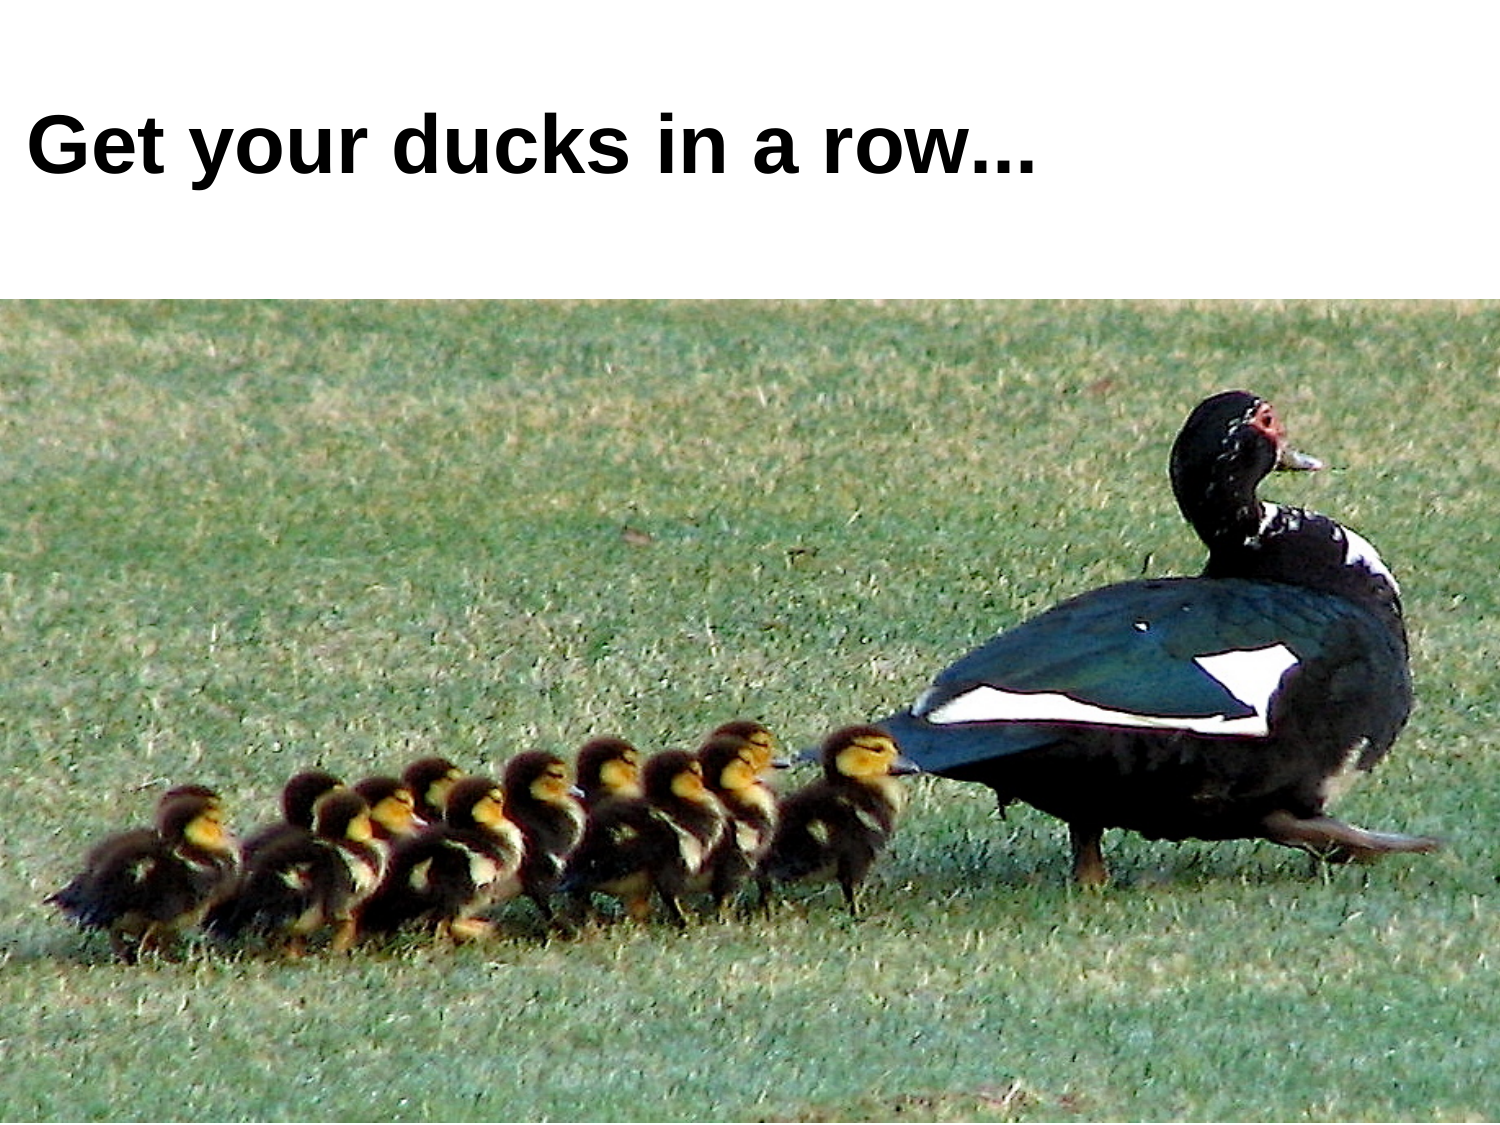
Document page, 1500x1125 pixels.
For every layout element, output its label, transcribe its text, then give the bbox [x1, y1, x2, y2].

picture [0, 299, 1500, 1123]
text_box Get your ducks in a row... [11, 82, 1163, 233]
